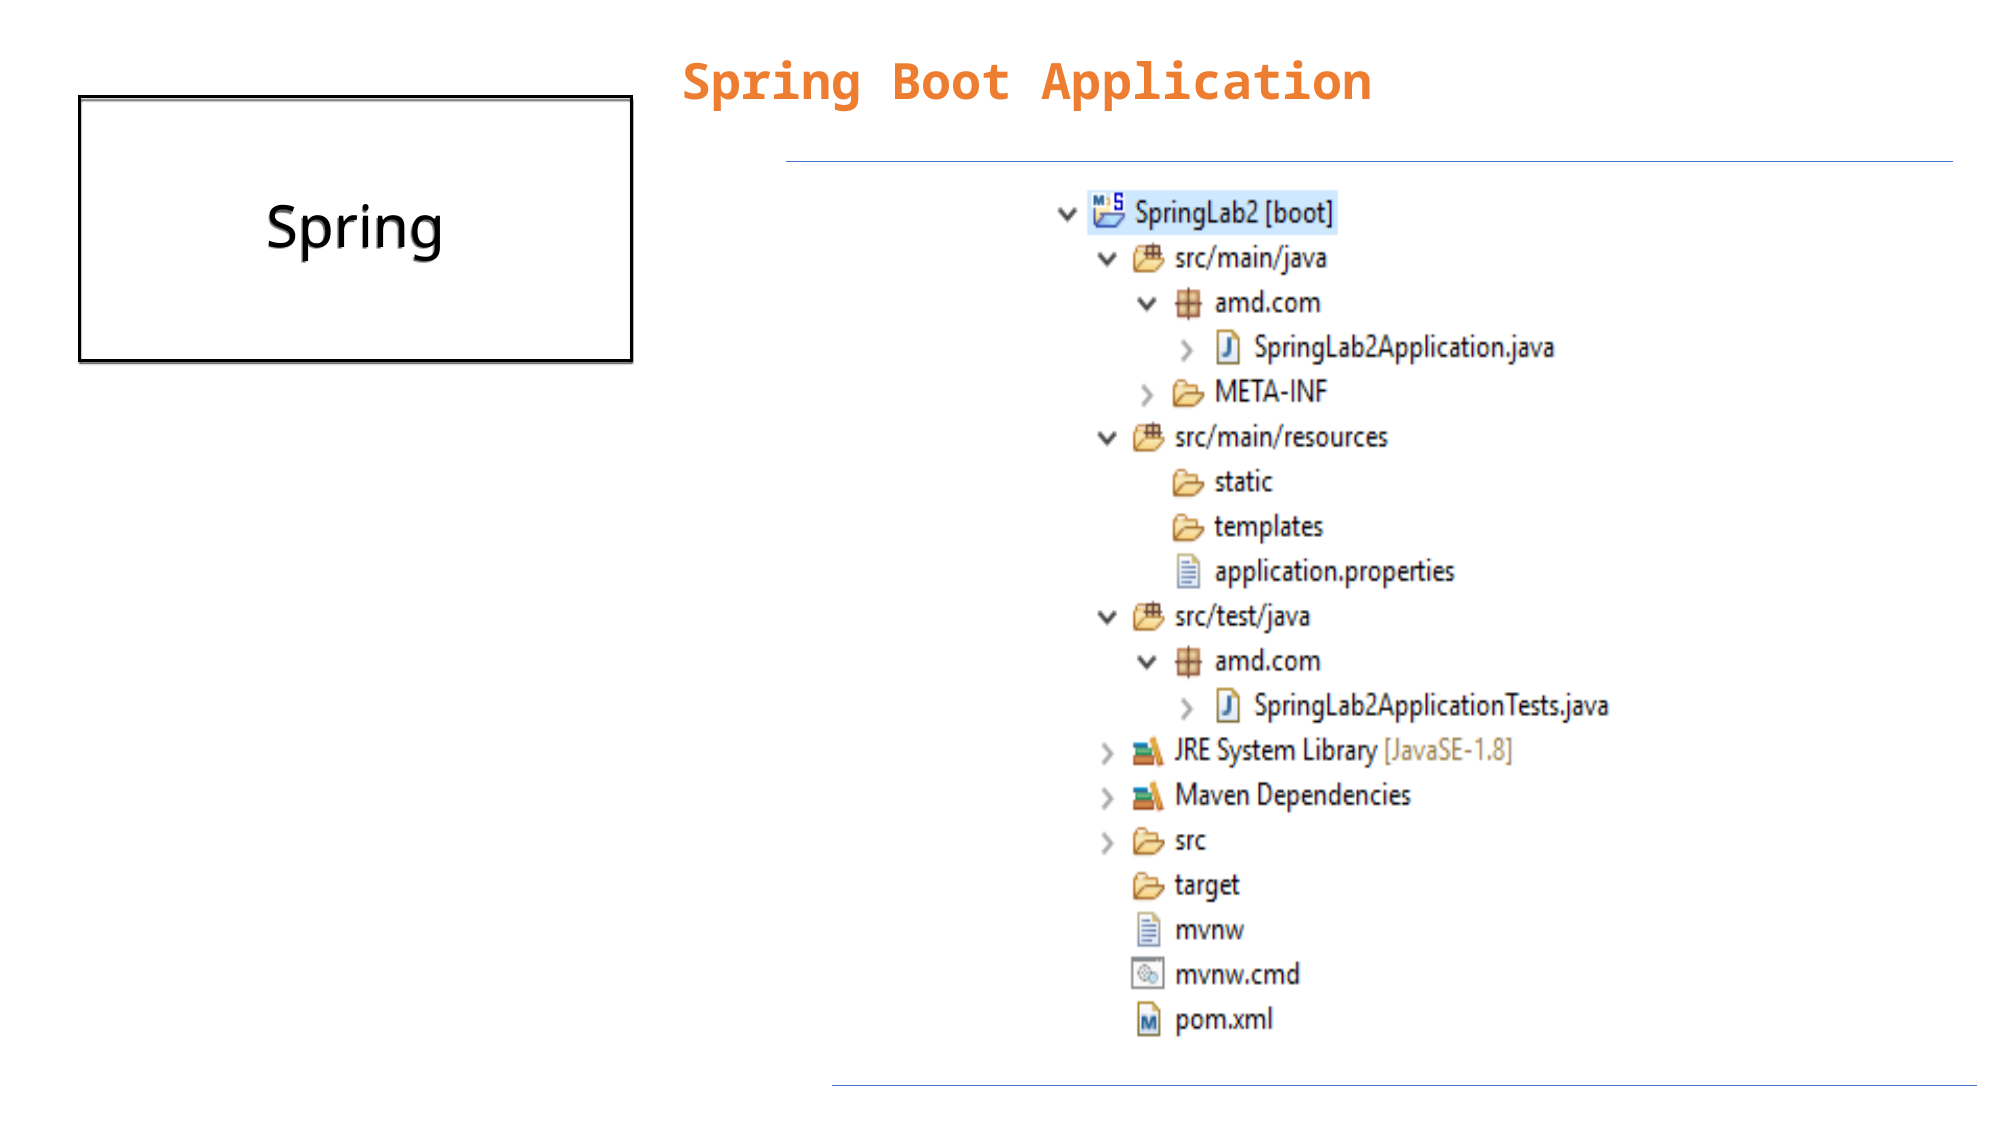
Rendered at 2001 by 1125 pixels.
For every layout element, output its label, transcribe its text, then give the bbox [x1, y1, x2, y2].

picture [1044, 186, 1616, 1042]
text_box Spring Boot Application [666, 42, 1667, 118]
title Spring [79, 96, 632, 361]
